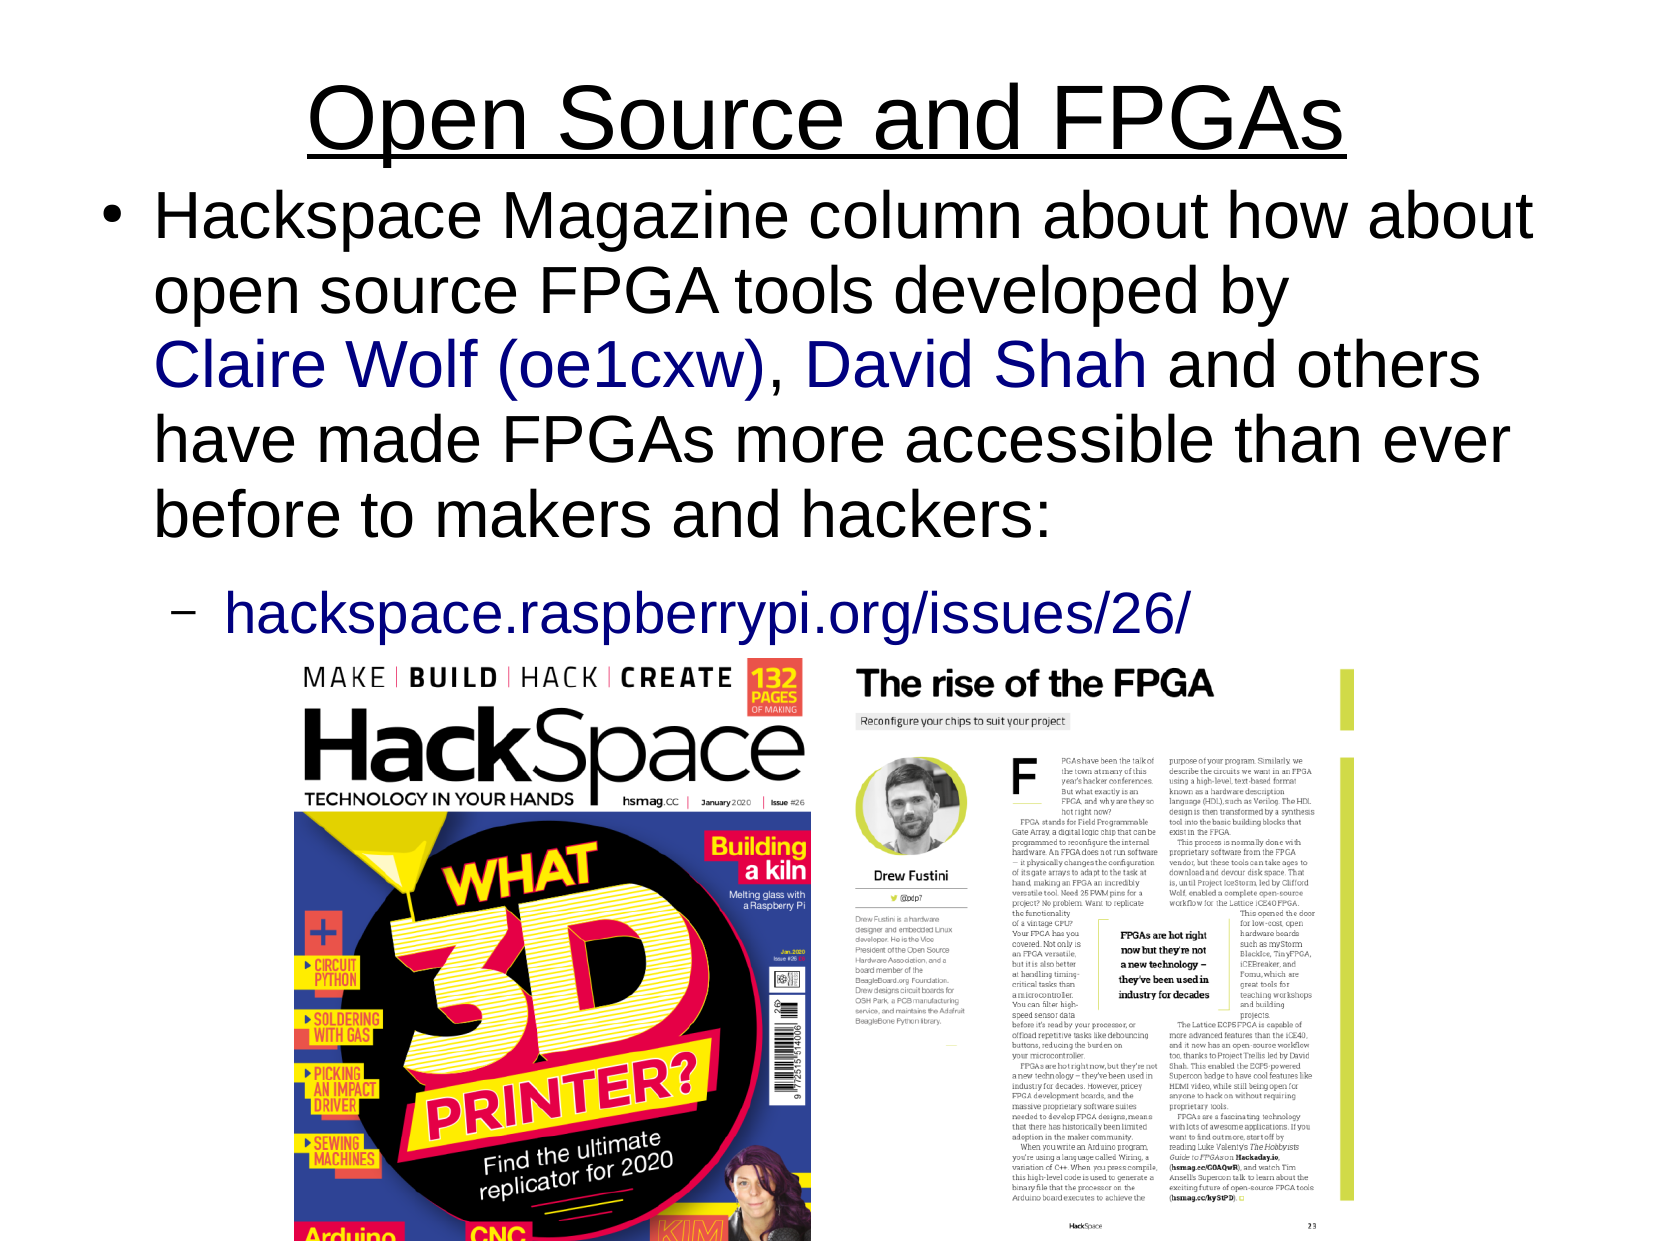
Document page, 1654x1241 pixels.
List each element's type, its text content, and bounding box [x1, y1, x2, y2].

list Hackspace Magazine column about how about open source FPGA tools developed by Claire Wolf (oe1cxw), David Shah and others have made FPGAs more accessible than ever before to makers and hackers: hackspace.raspberrypi.org/issues/26/ [82, 222, 1571, 991]
title Open Source and FPGAs [82, 14, 1571, 222]
picture [294, 658, 1354, 1241]
